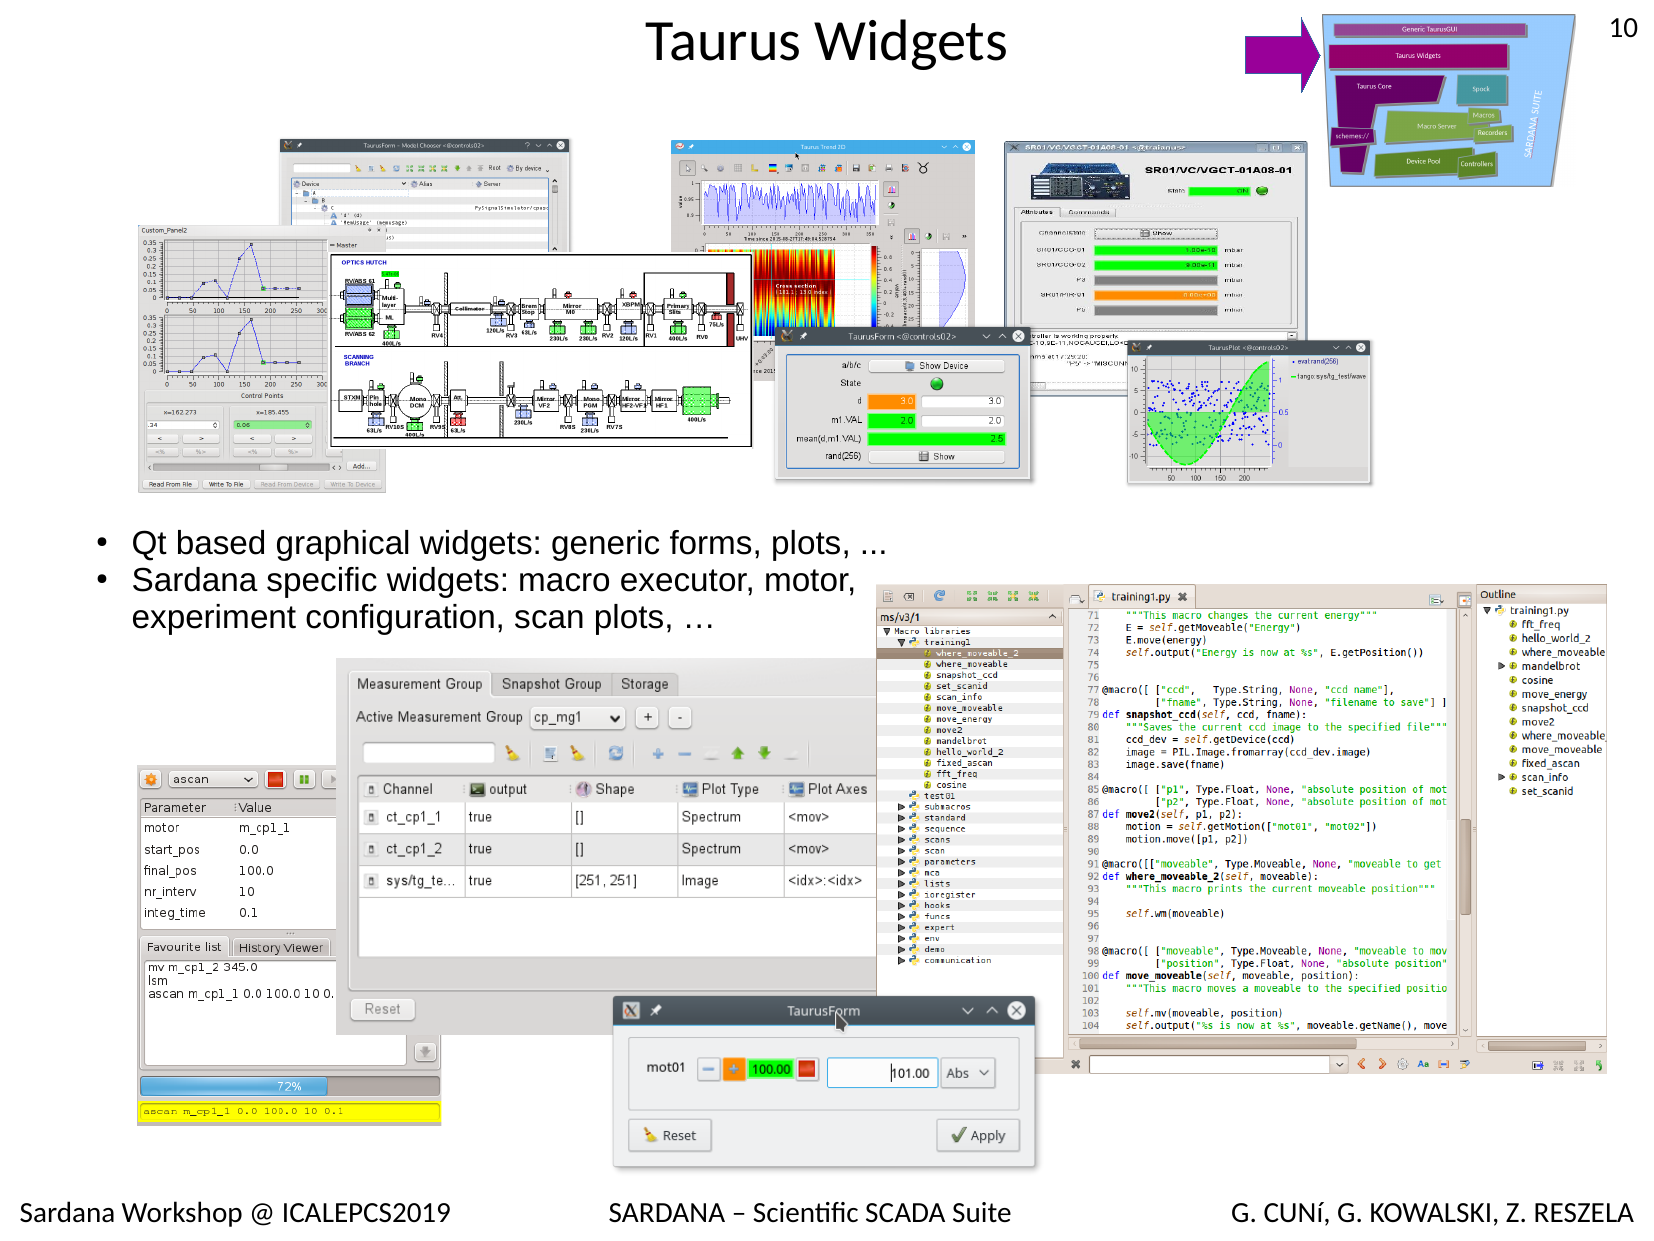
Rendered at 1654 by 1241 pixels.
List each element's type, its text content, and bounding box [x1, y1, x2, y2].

picture [1322, 14, 1576, 187]
text_box [1245, 17, 1321, 93]
picture [138, 134, 1378, 493]
text_box Qt based graphical widgets: generic forms, plots, ... Sardana specific widgets: macro executor, motor, experiment configuration, scan plots, … [81, 517, 1567, 718]
picture [137, 584, 1607, 1180]
title Taurus Widgets [82, 2, 1571, 91]
